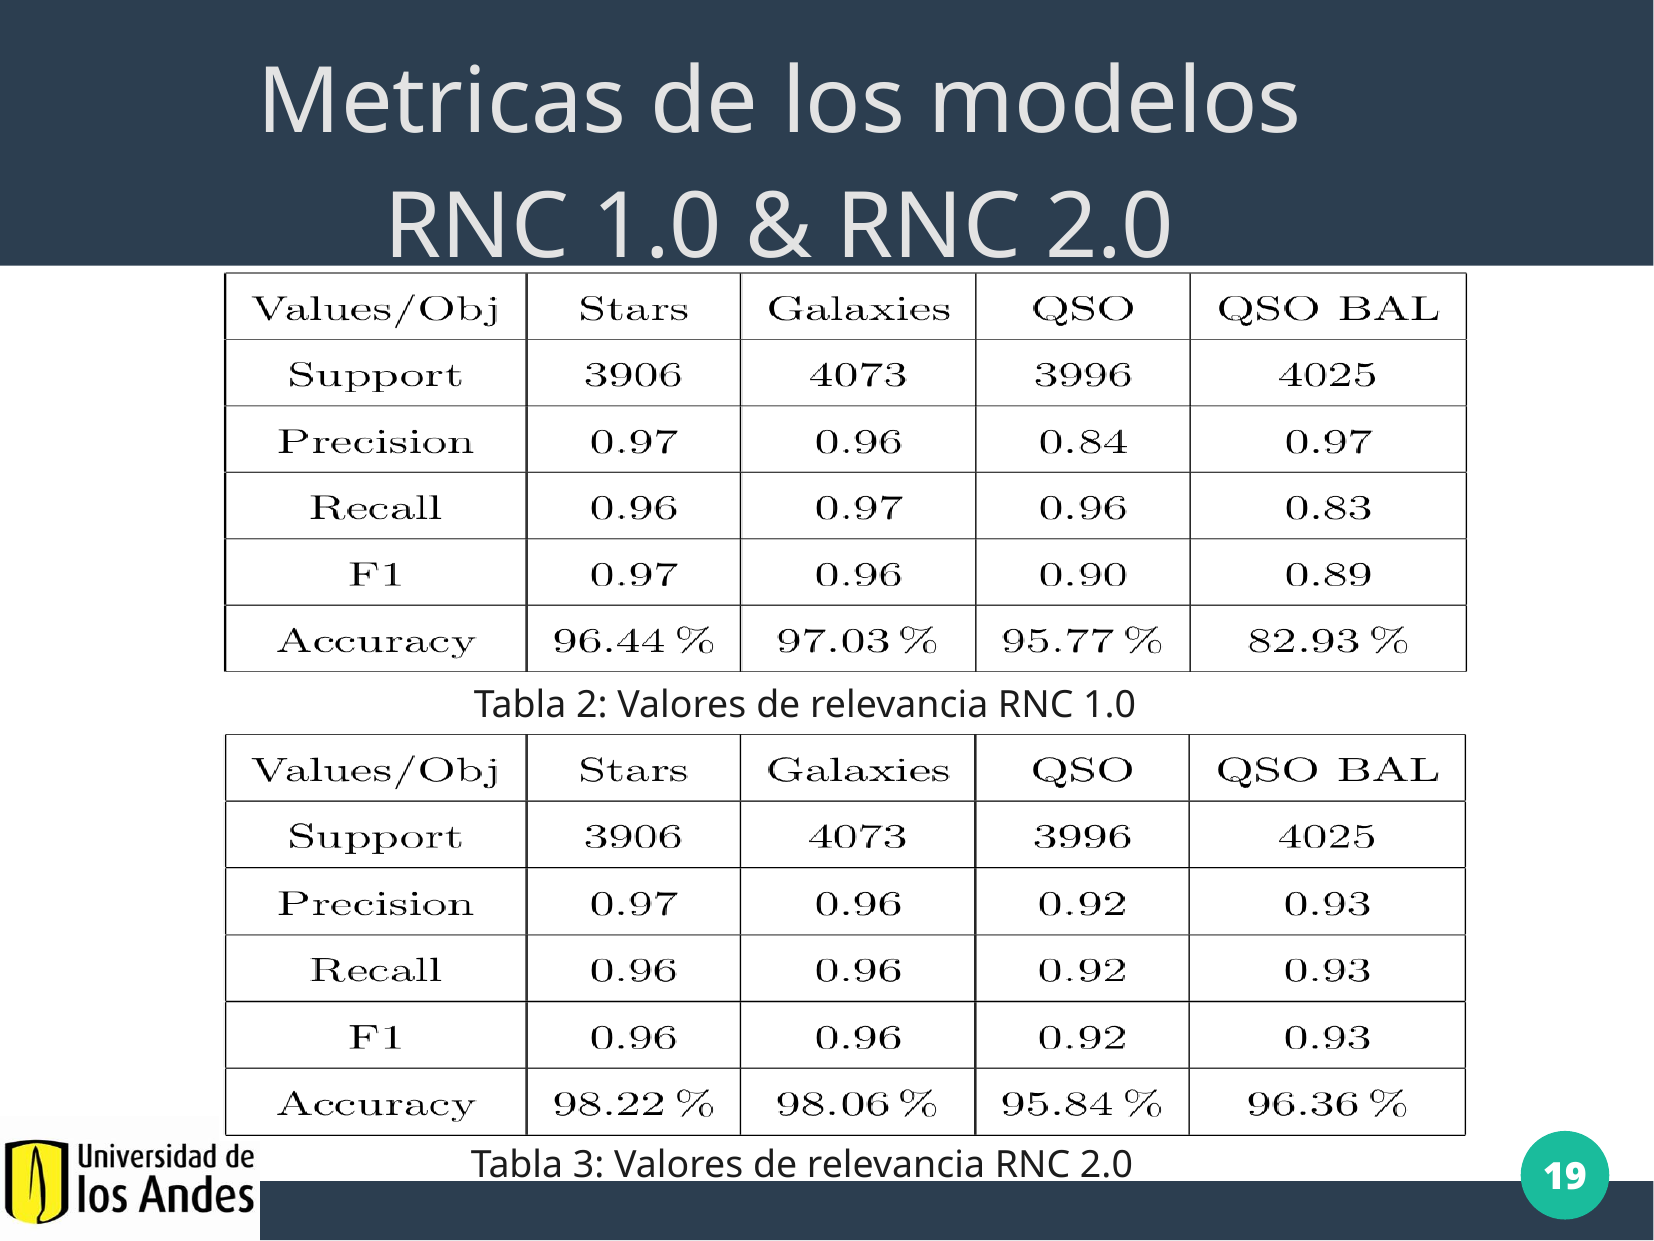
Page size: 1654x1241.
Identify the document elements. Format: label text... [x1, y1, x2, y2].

picture [0, 730, 1474, 1241]
text_box Tabla 2: Valores de relevancia RNC 1.0 [459, 676, 1241, 729]
text_box Tabla 3: Valores de relevancia RNC 2.0 [456, 1141, 1224, 1189]
picture [220, 268, 1475, 676]
title Metricas de los modelos RNC 1.0 & RNC 2.0 [115, 34, 1651, 192]
